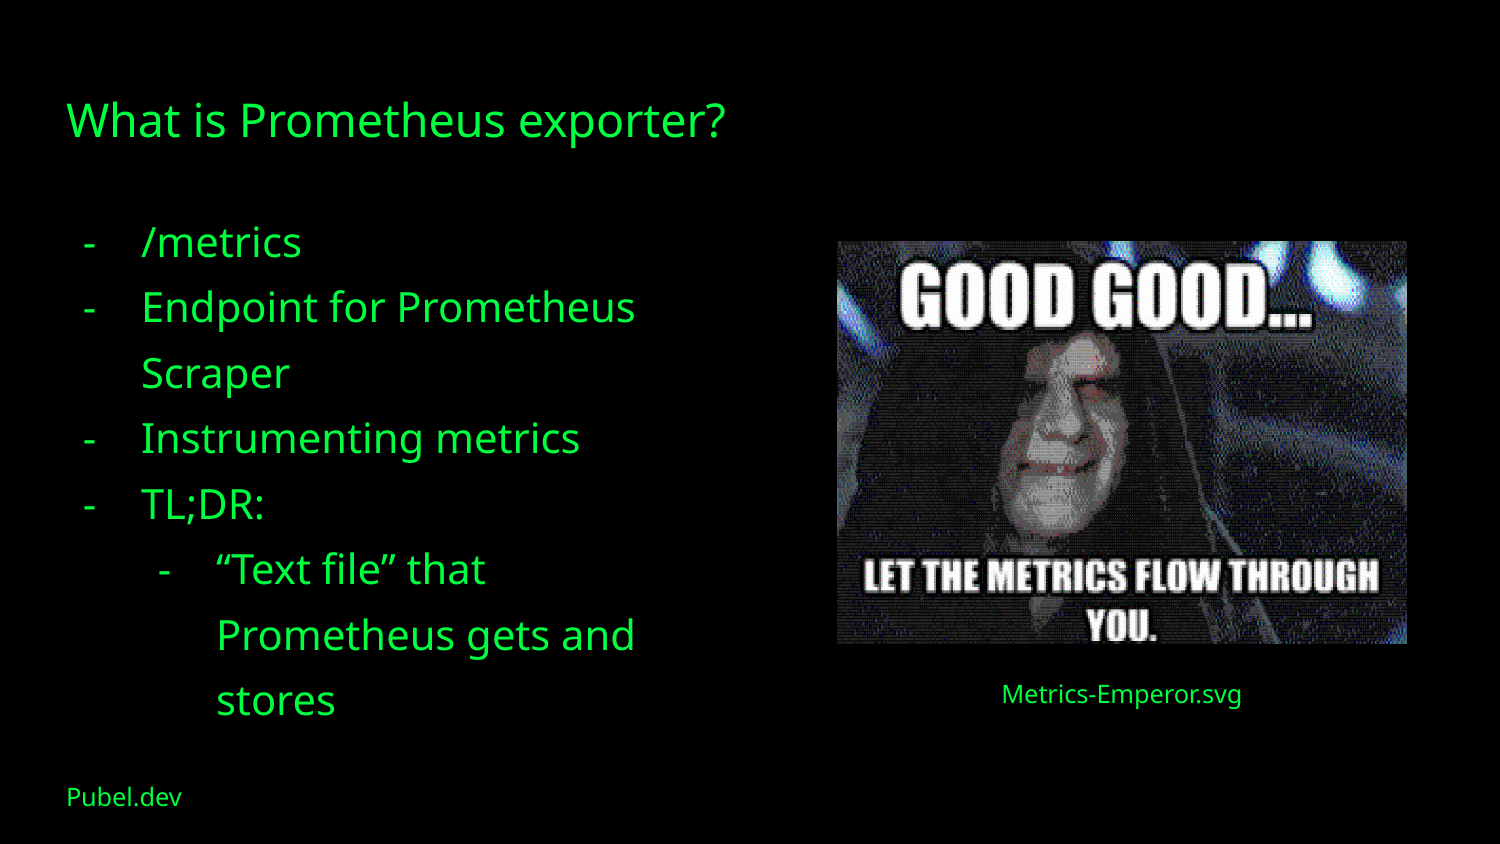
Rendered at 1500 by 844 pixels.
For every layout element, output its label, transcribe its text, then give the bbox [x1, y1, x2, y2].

list /metrics Endpoint for Prometheus Scraper Instrumenting metrics TL;DR: “Text file” that Prometheus gets and stores [51, 189, 708, 750]
title What is Prometheus exporter? [51, 72, 1449, 167]
slide_number Pubel.dev [51, 764, 359, 830]
picture [837, 241, 1407, 644]
slide_number Metrics-Emperor.svg [968, 661, 1276, 726]
